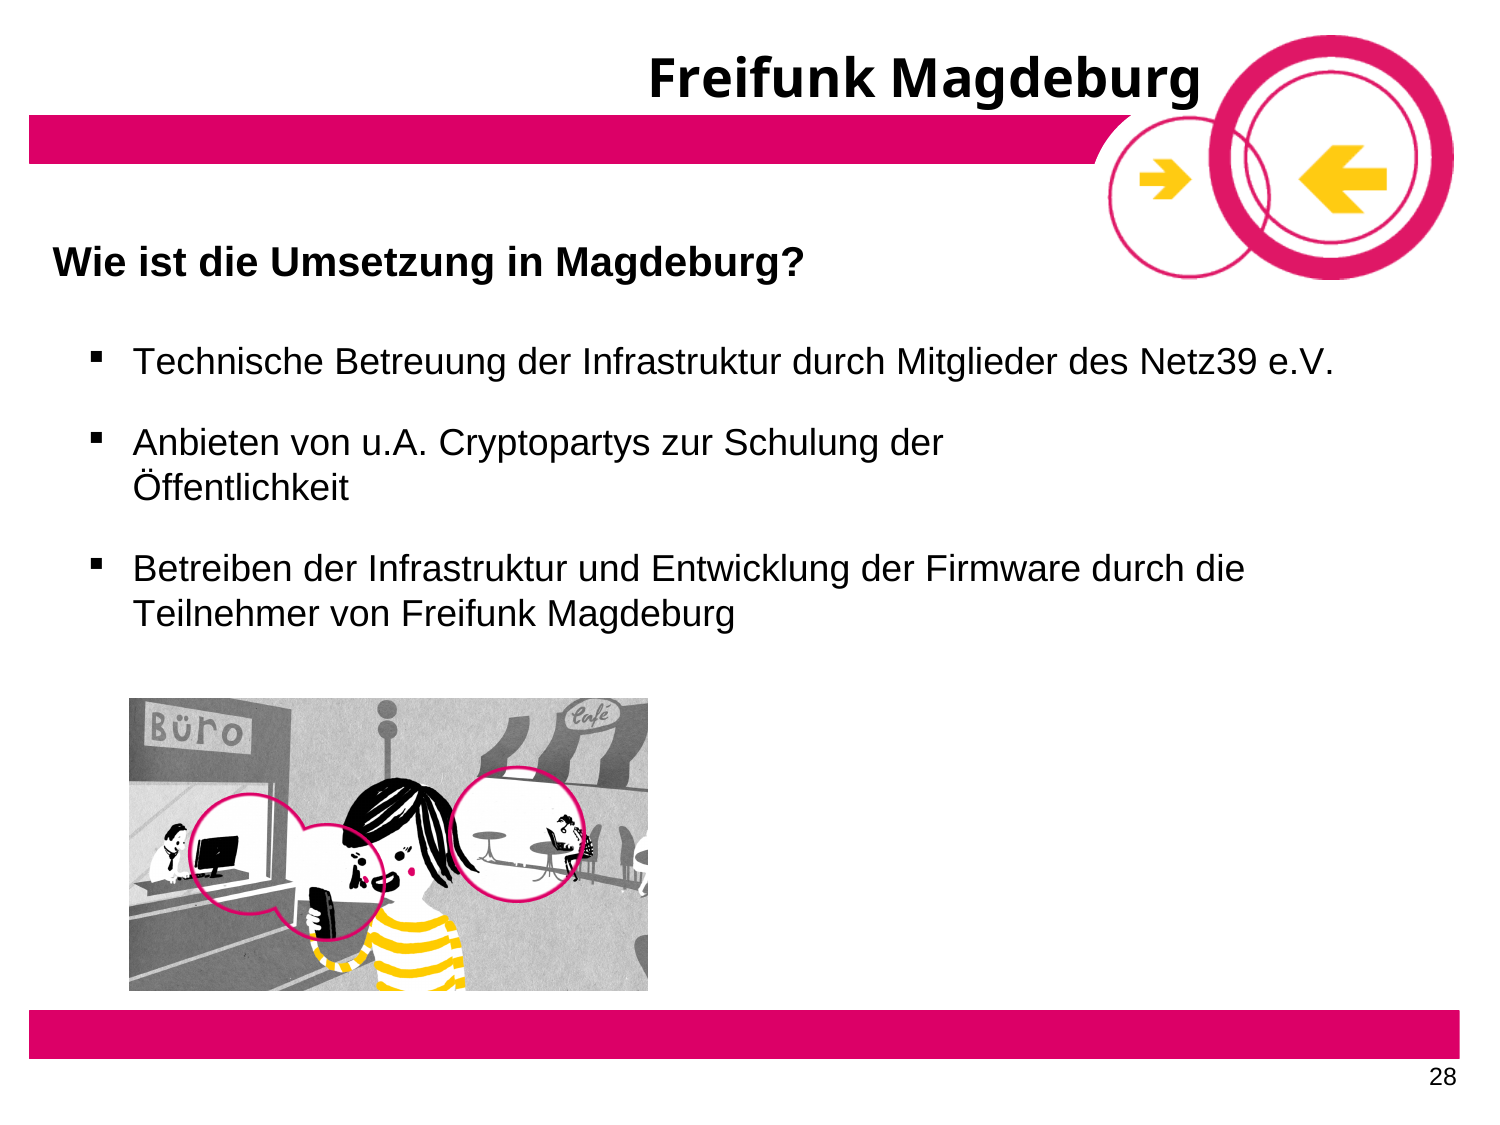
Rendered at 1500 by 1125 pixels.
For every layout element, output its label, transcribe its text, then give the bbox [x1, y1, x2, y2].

text_box Wie ist die Umsetzung in Magdeburg? [52, 235, 1045, 395]
text_box Technische Betreuung der Infrastruktur durch Mitglieder des Netz39 e.V. Anbieten von u.A. Cryptopartys zur Schulung der Öffentlichkeit Betreiben der Infrastruktur und Entwicklung der Firmware durch die Teilnehmer von Freifunk Magdeburg [58, 337, 1376, 976]
picture [1107, 35, 1454, 280]
picture [129, 698, 648, 991]
